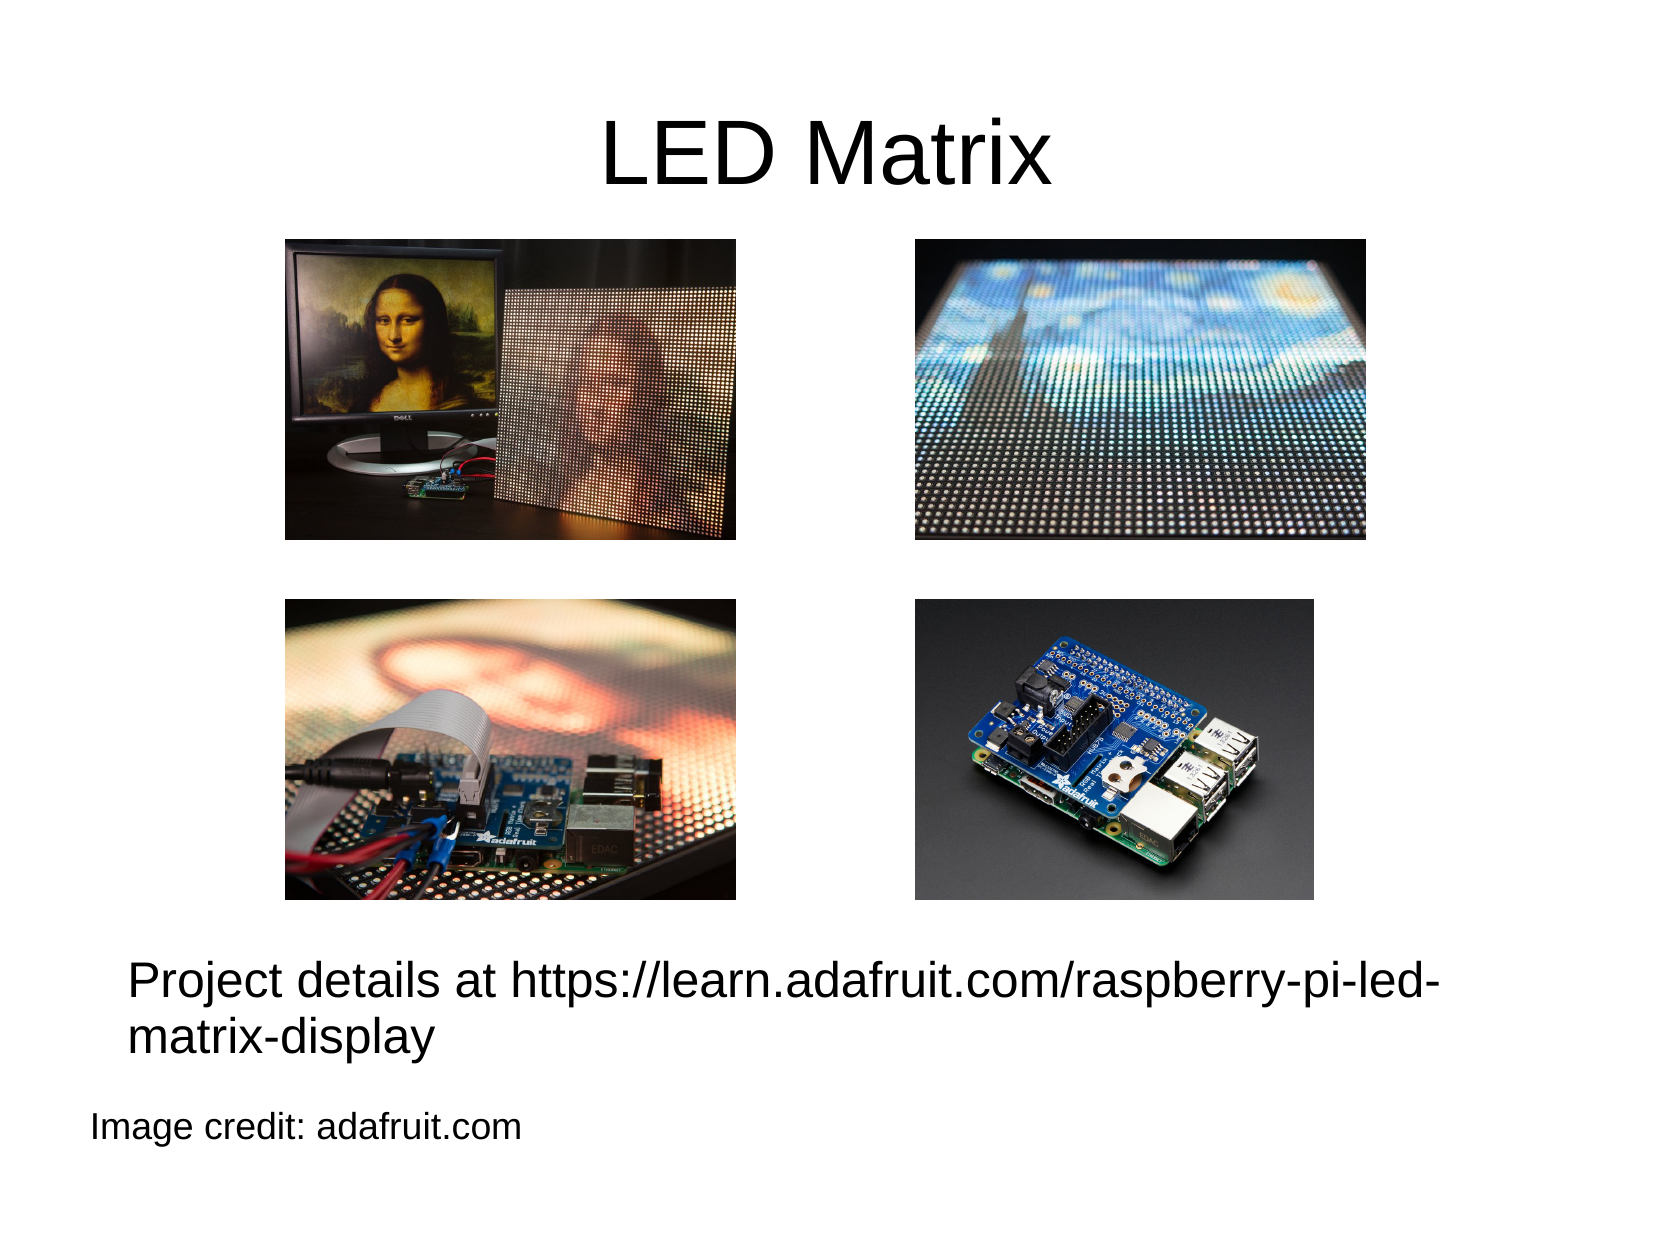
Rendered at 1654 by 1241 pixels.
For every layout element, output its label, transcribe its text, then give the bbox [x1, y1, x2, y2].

text_box Image credit: adafruit.com [75, 1098, 538, 1156]
text_box Project details at https://learn.adafruit.com/raspberry-pi-led-matrix-display [112, 945, 1553, 1072]
picture [285, 599, 736, 901]
picture [915, 239, 1366, 541]
title LED Matrix [82, 49, 1571, 257]
picture [285, 239, 736, 541]
picture [915, 599, 1314, 901]
